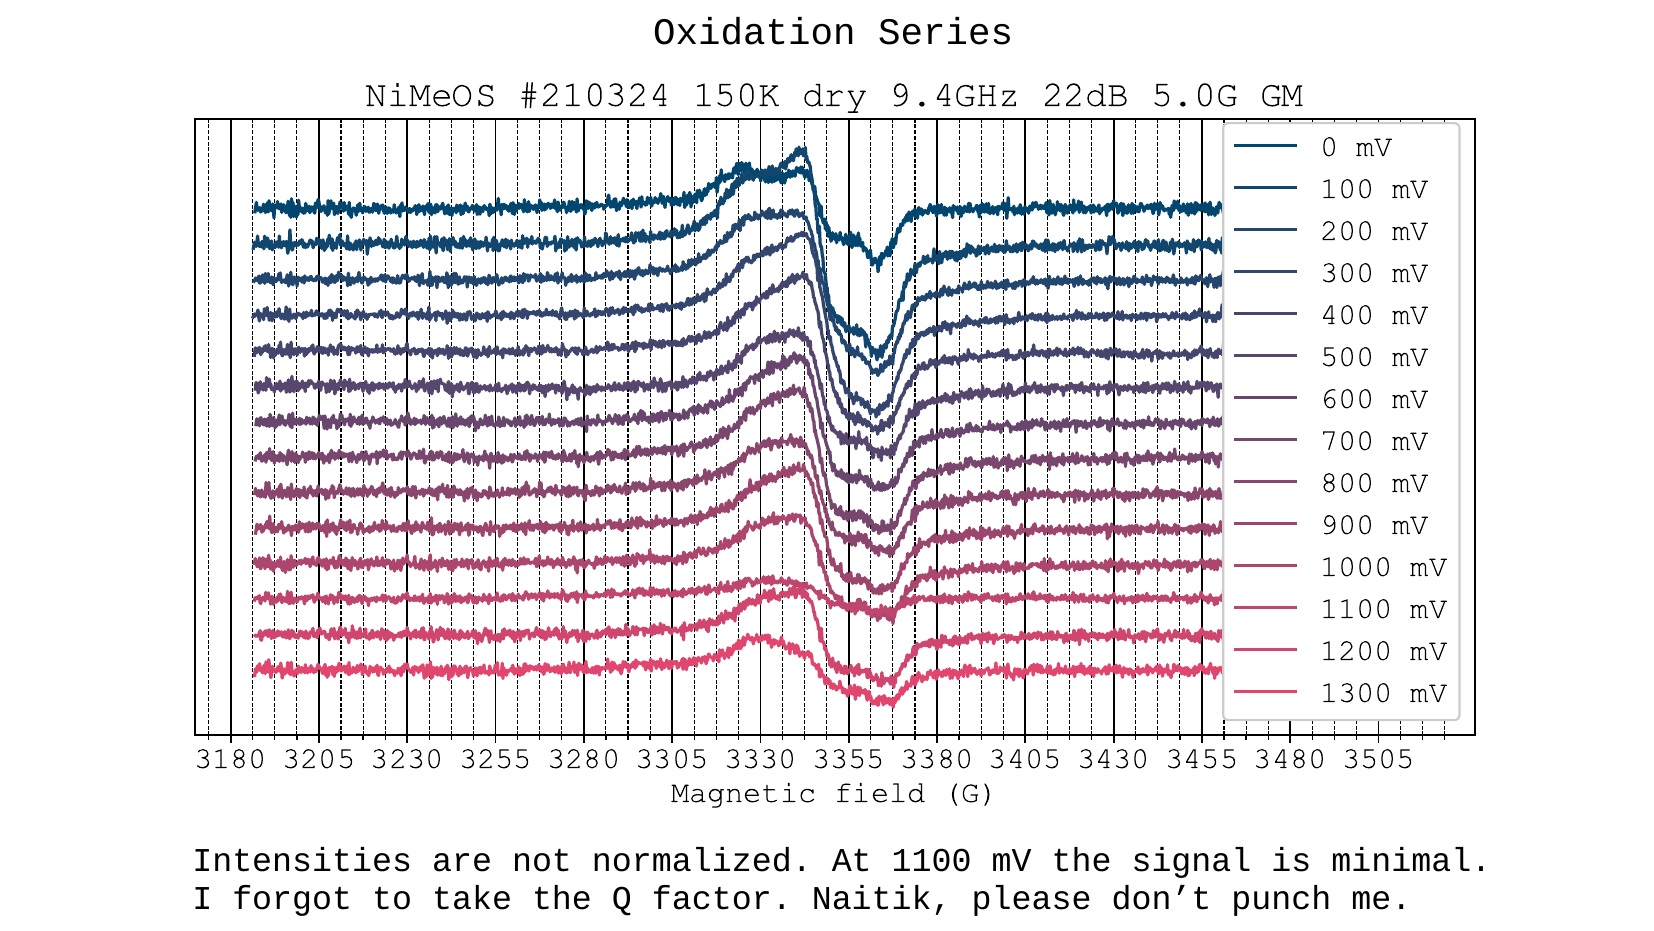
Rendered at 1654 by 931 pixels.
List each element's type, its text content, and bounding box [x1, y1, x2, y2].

picture [112, 21, 1500, 824]
text_box Oxidation Series [638, 5, 1051, 64]
text_box Intensities are not normalized. At 1100 mV the signal is minimal. I forgot to take the Q factor. Naitik, please don’t punch me. [177, 836, 1528, 928]
